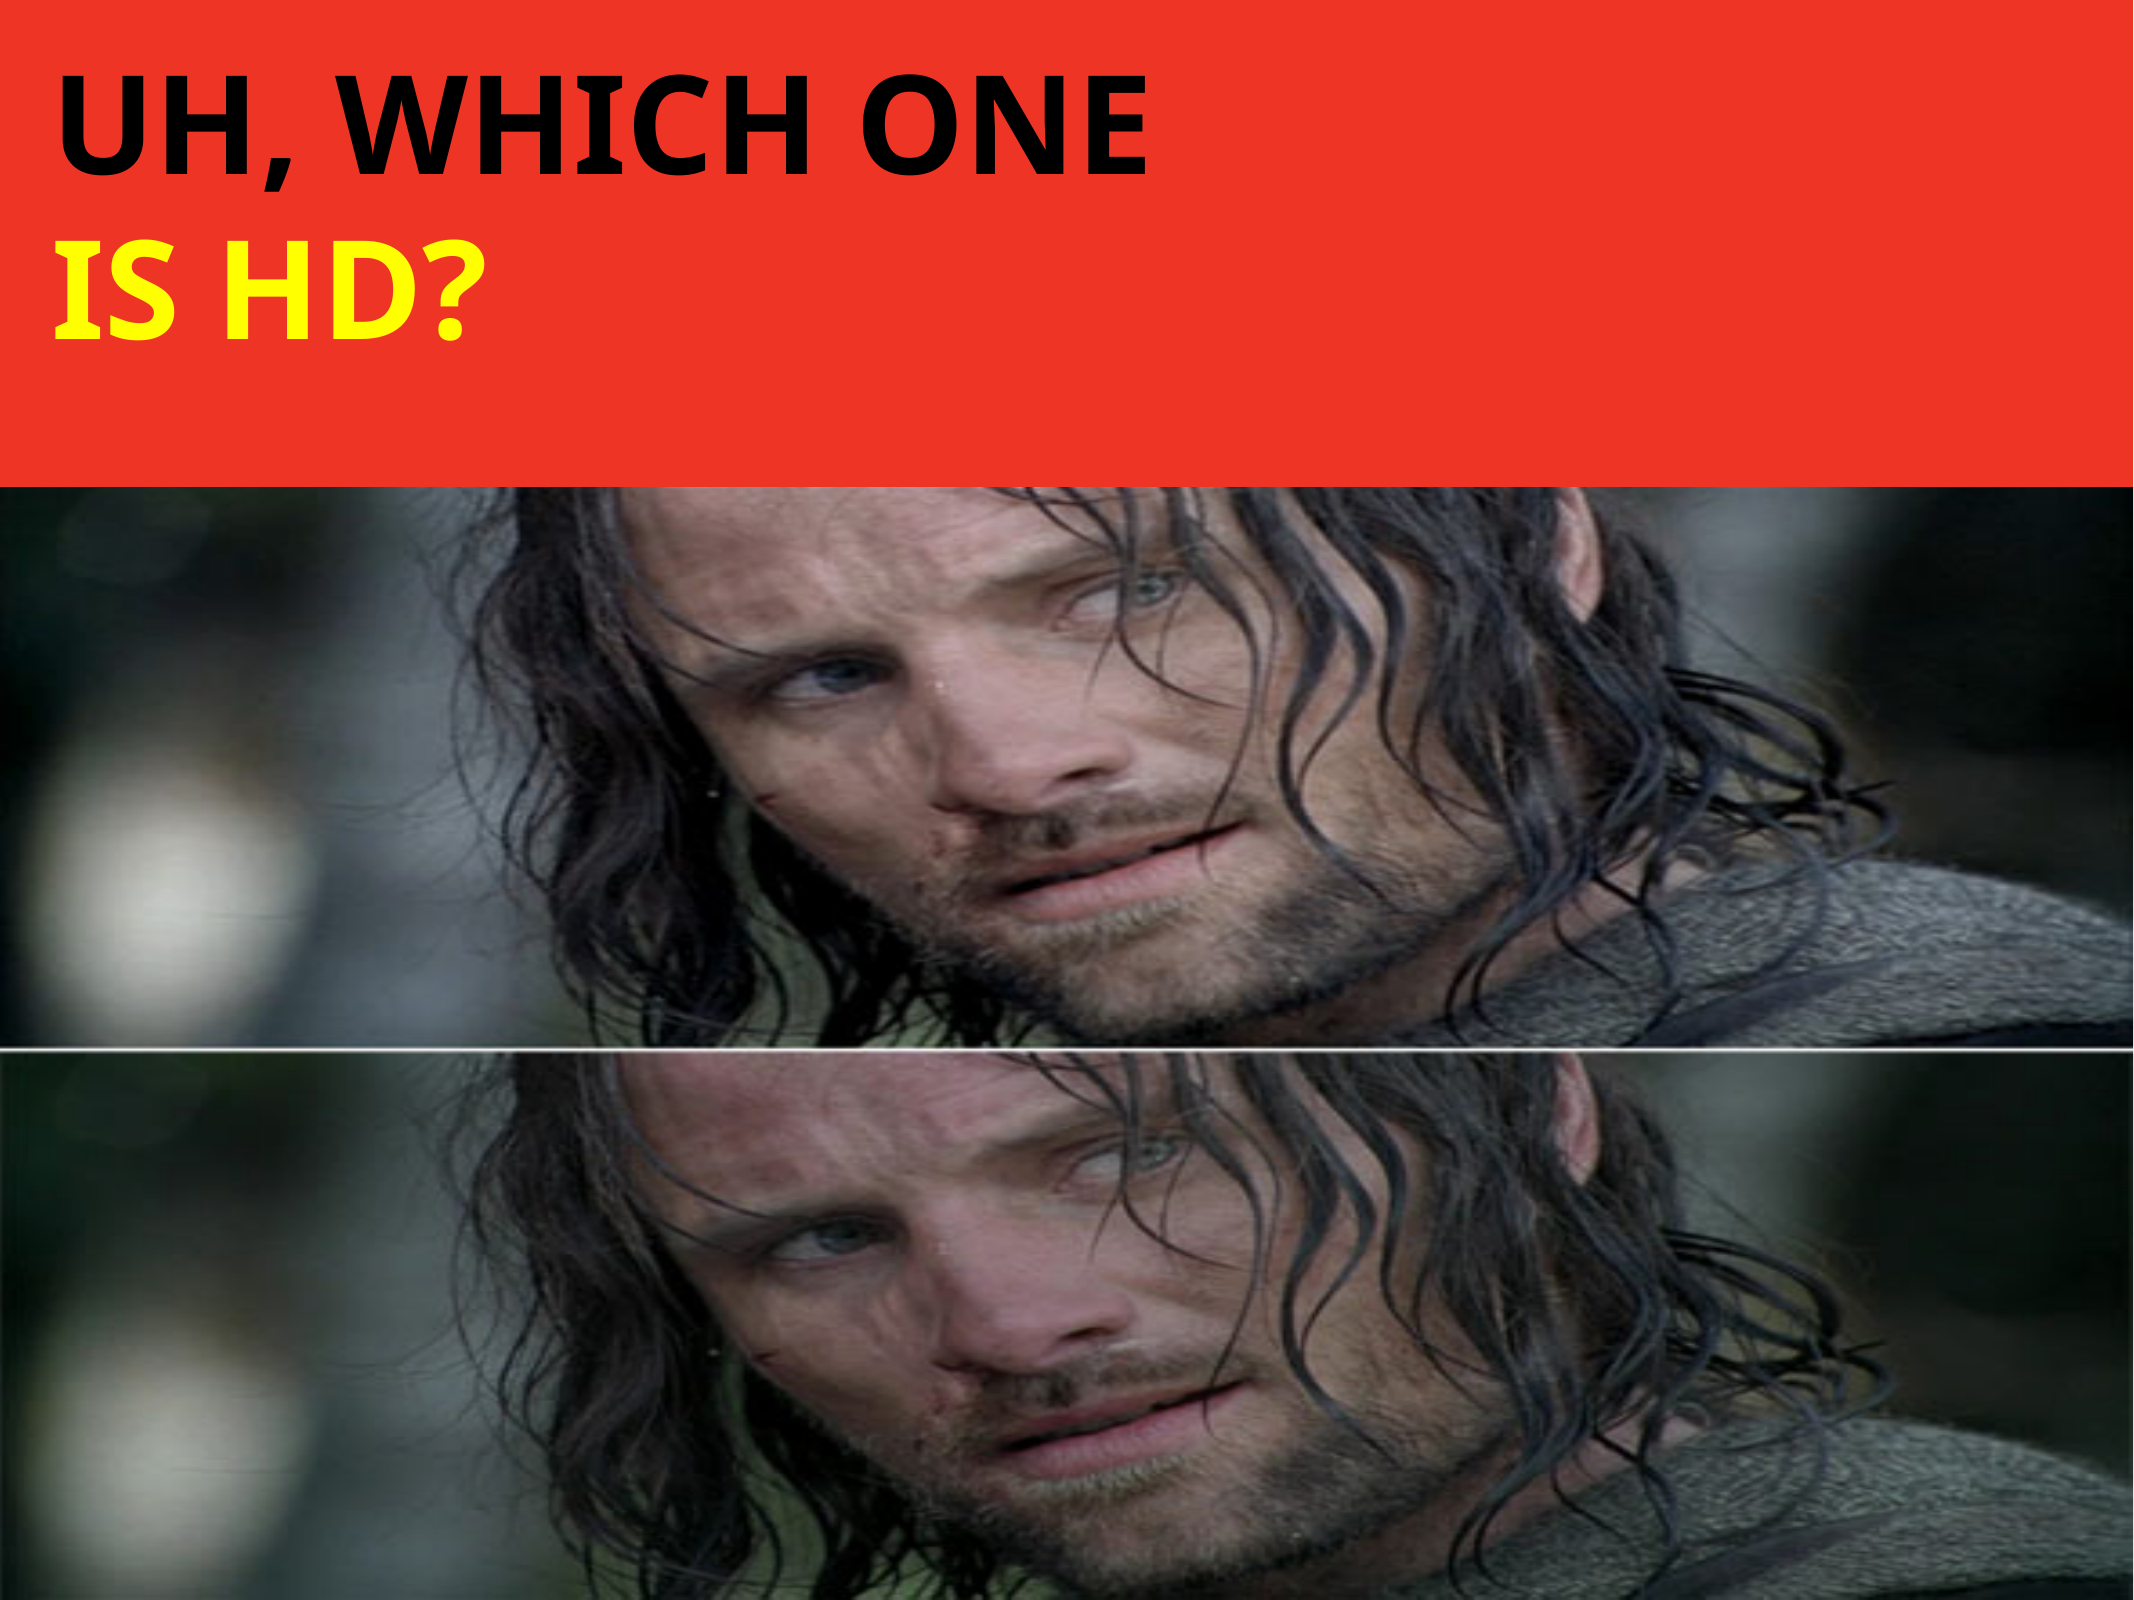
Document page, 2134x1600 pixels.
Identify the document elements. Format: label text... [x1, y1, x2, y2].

text_box UH, WHICH ONE IS HD? [41, 37, 2134, 483]
picture [0, 487, 2134, 1600]
